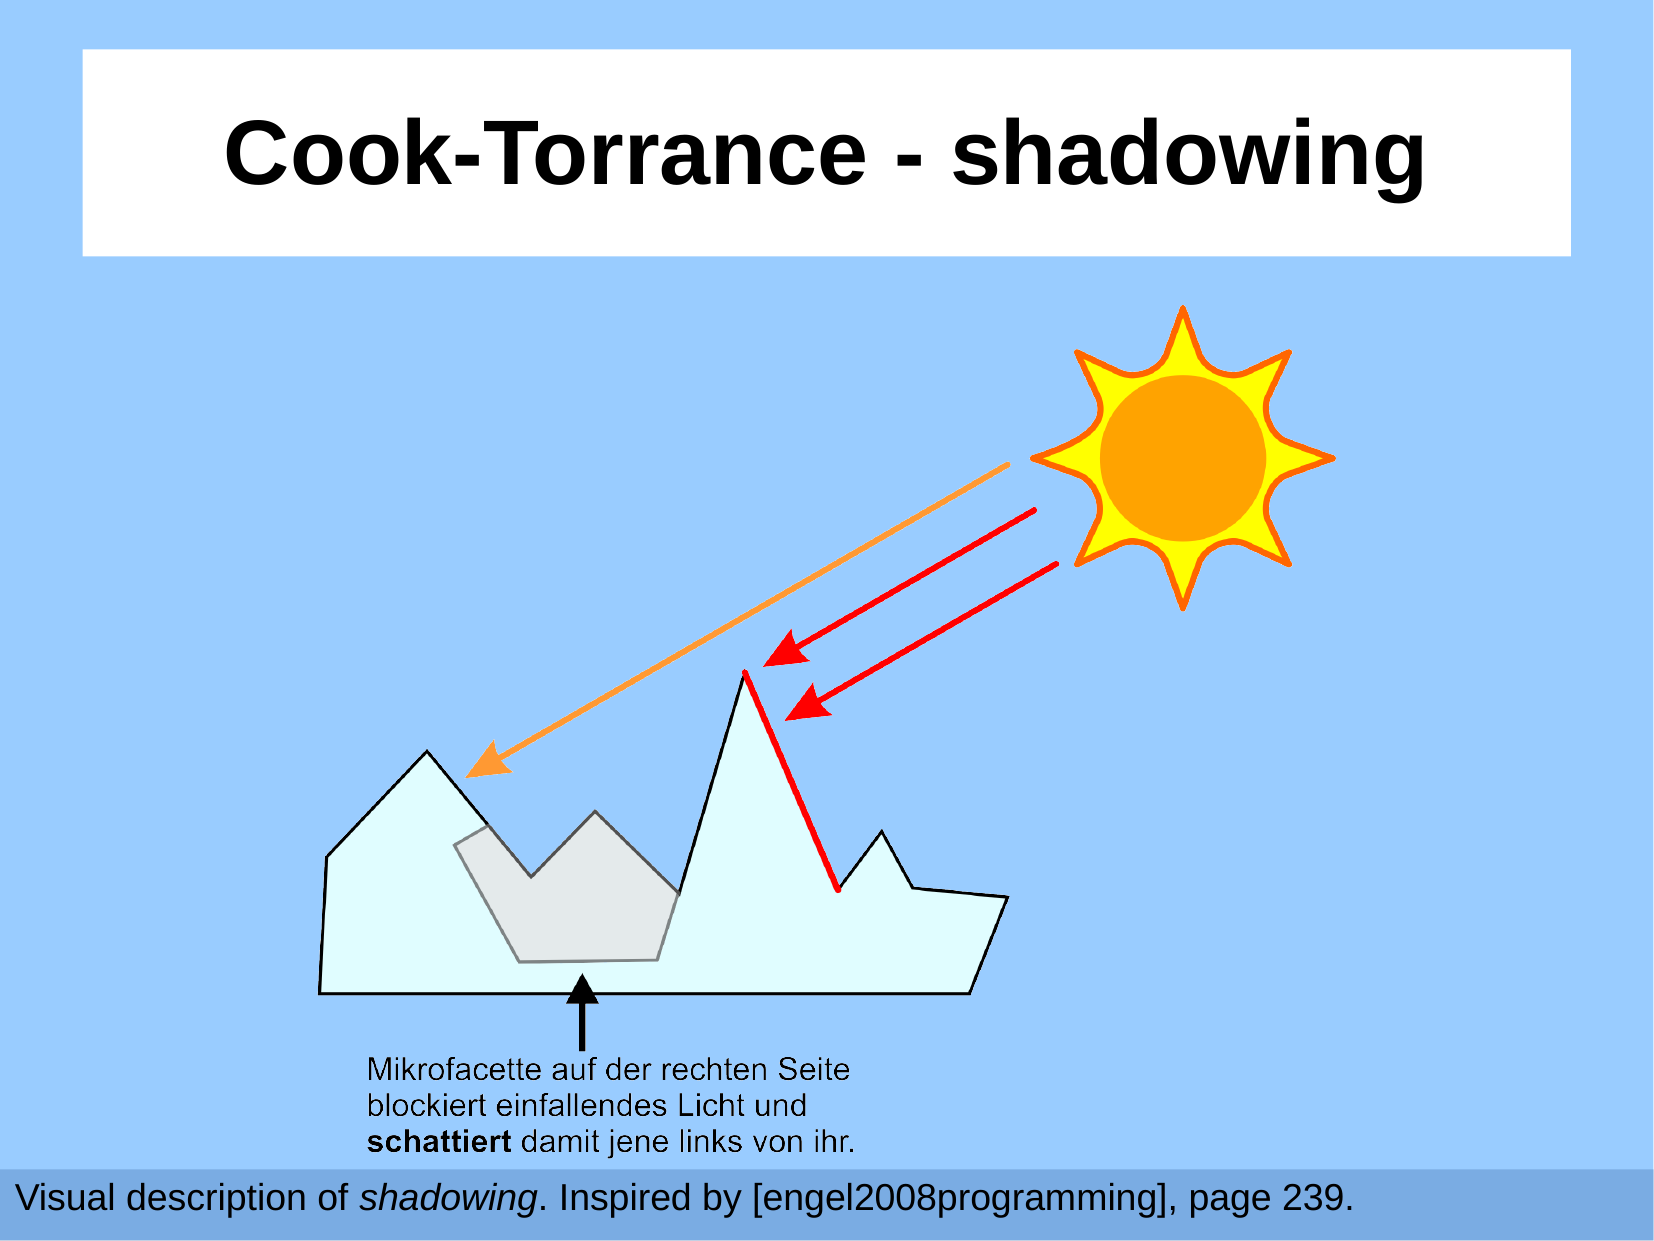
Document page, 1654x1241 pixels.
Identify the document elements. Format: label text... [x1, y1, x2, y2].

title Cook-Torrance - shadowing [82, 49, 1571, 257]
picture [305, 290, 1349, 1169]
text_box Visual description of shadowing. Inspired by [engel2008programming], page 239. [0, 1169, 1654, 1241]
